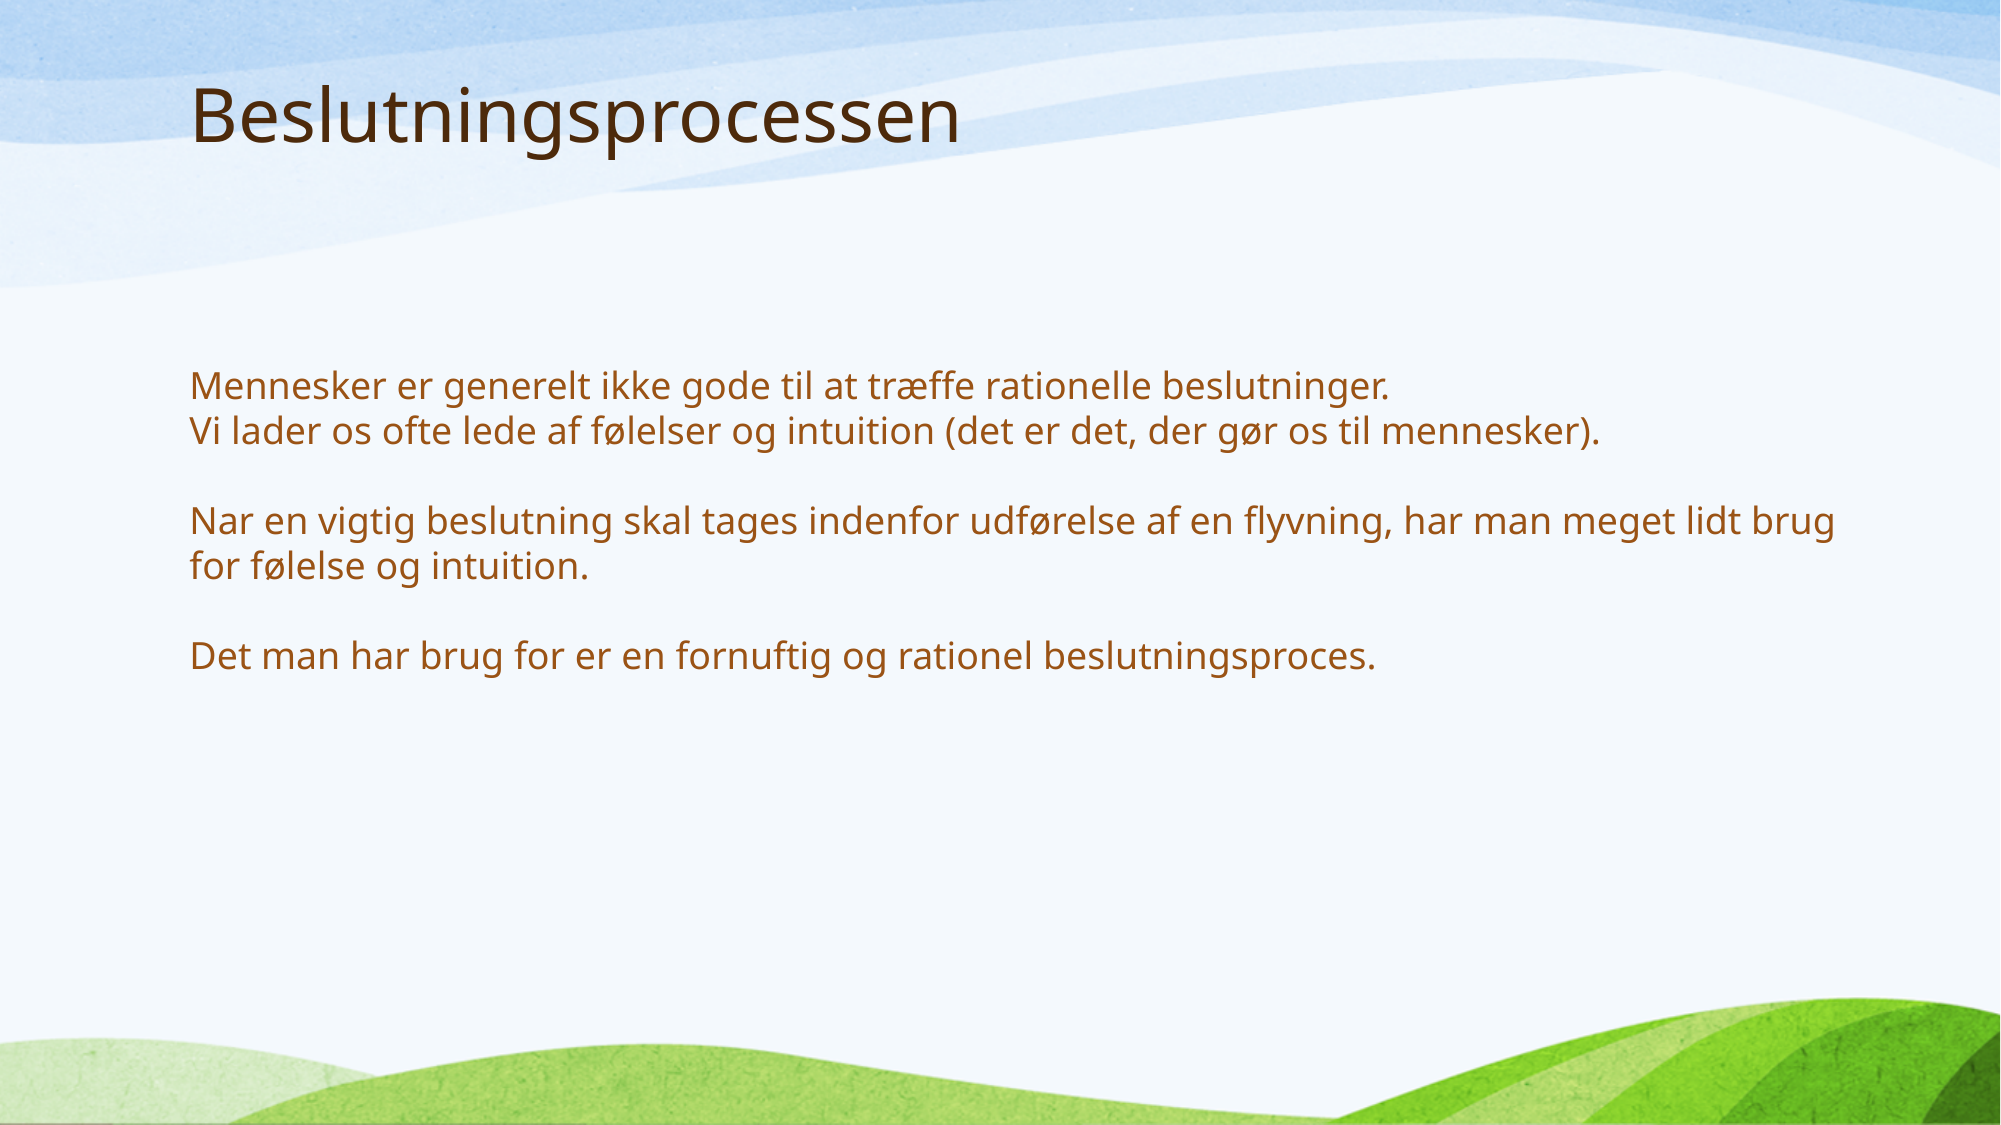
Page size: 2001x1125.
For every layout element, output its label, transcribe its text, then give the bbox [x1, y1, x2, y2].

text_box Mennesker er generelt ikke gode til at træffe rationelle beslutninger. Vi lader os ofte lede af følelser og intuition (det er det, der gør os til mennesker). Nar en vigtig beslutning skal tages indenfor udførelse af en flyvning, har man meget lidt brug for følelse og intuition. Det man har brug for er en fornuftig og rationel beslutningsproces. [174, 354, 1886, 685]
title Beslutningsprocessen [174, 50, 1825, 167]
picture [0, 0, 2001, 1125]
